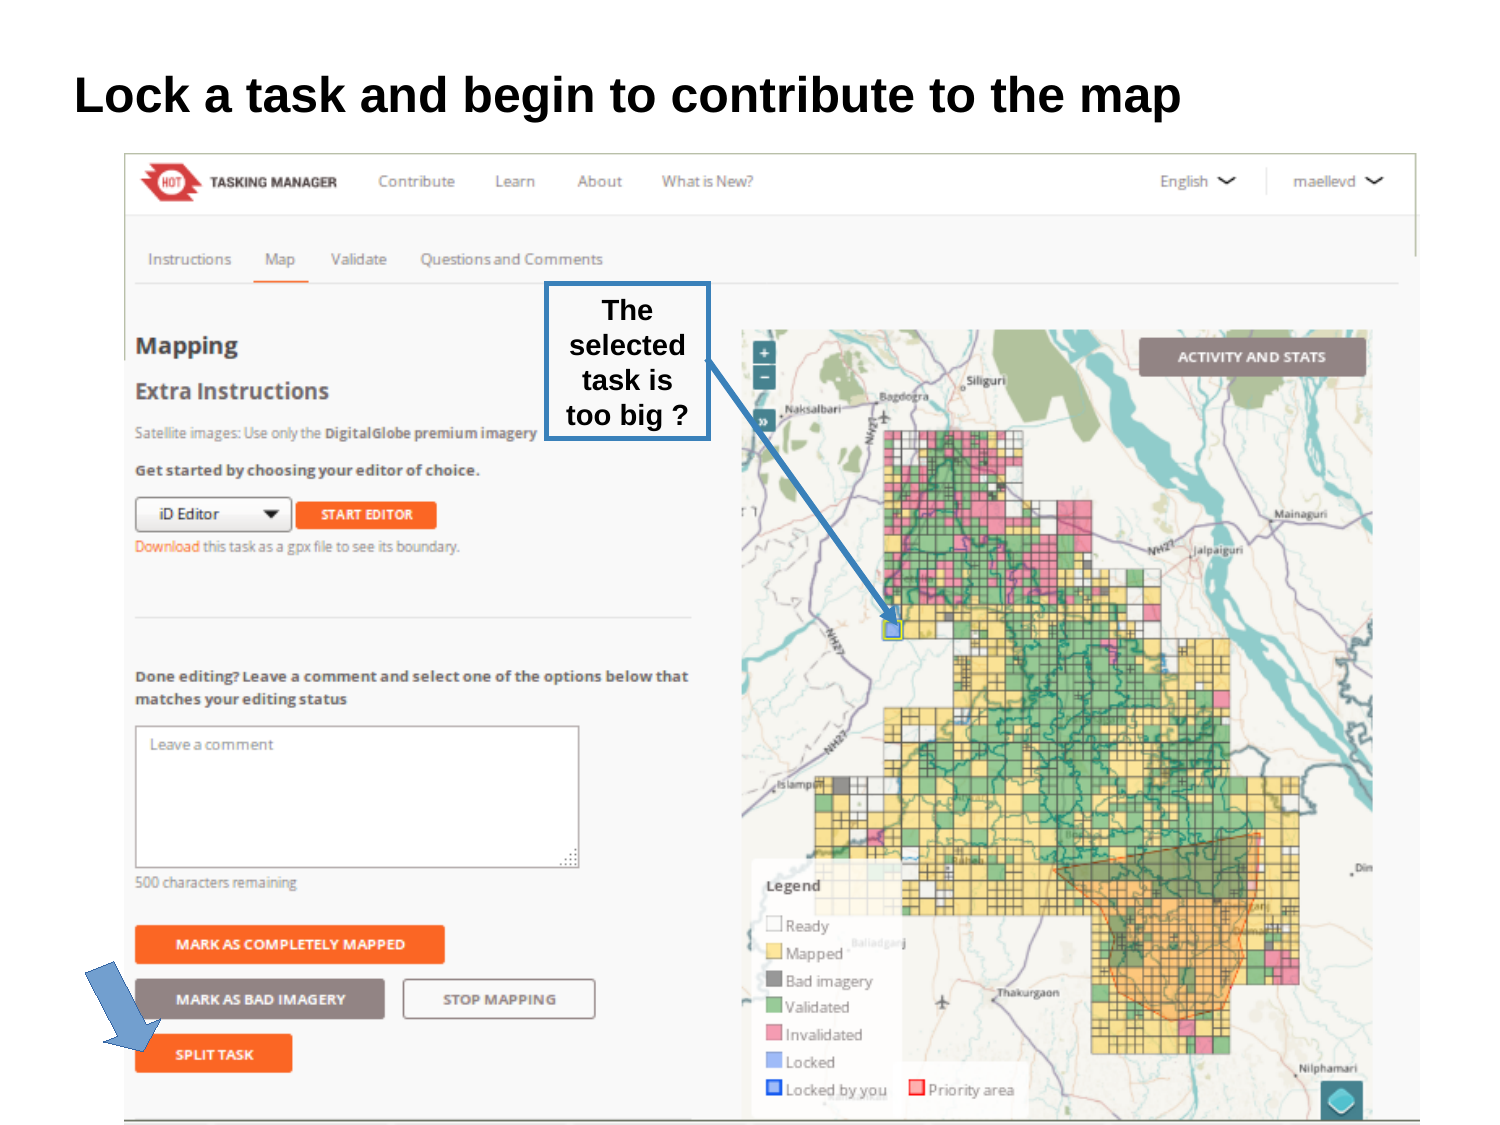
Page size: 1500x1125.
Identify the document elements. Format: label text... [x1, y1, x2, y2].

picture [124, 153, 1420, 1125]
text_box Lock a task and begin to contribute to the map [58, 54, 1465, 131]
text_box The selected task is too big ? [546, 283, 709, 439]
text_box [85, 961, 161, 1052]
